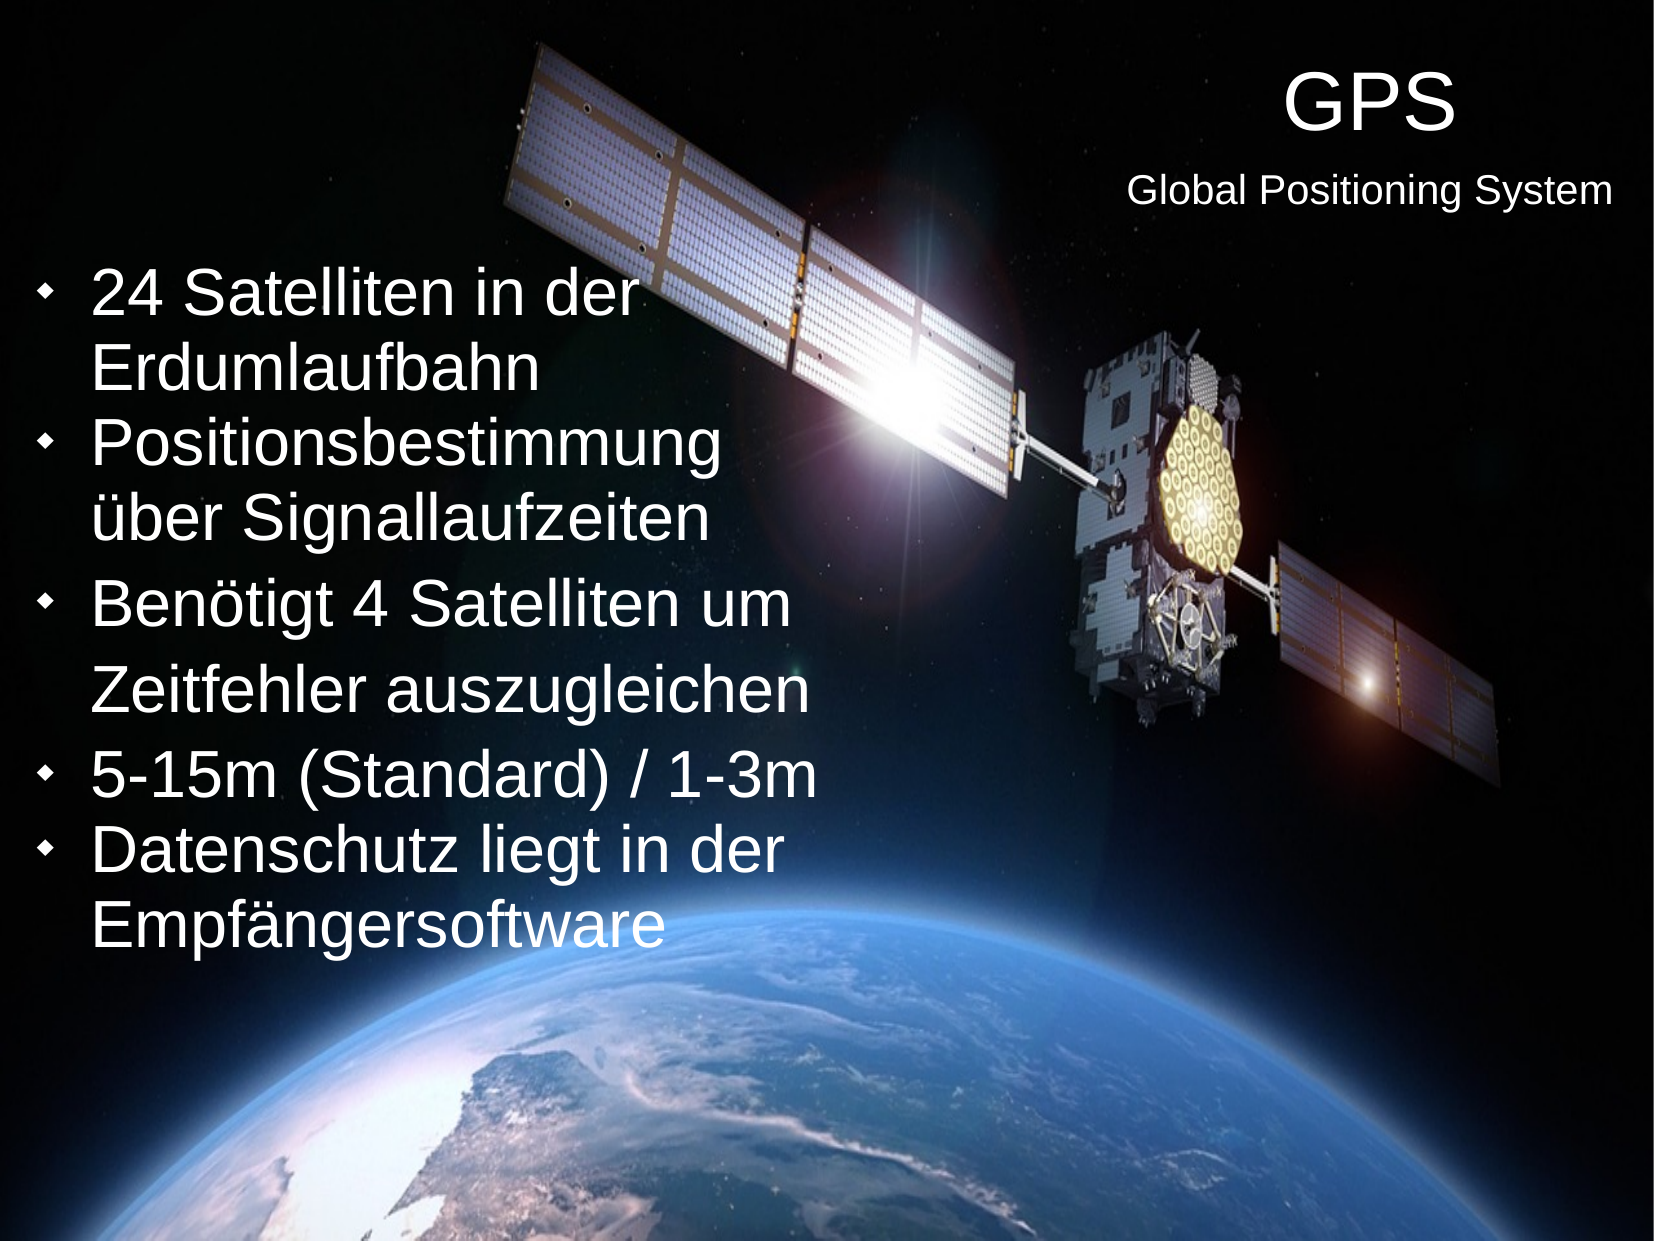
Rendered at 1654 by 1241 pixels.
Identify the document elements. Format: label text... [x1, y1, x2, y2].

text_box GPS Global Positioning System [1110, 48, 1630, 225]
text_box 24 Satelliten in der Erdumlaufbahn Positionsbestimmung über Signallaufzeiten Benötigt 4 Satelliten um Zeitfehler auszugleichen 5-15m (Standard) / 1-3m Datenschutz liegt in der Empfängersoftware [22, 248, 851, 970]
picture [0, 0, 1654, 1241]
